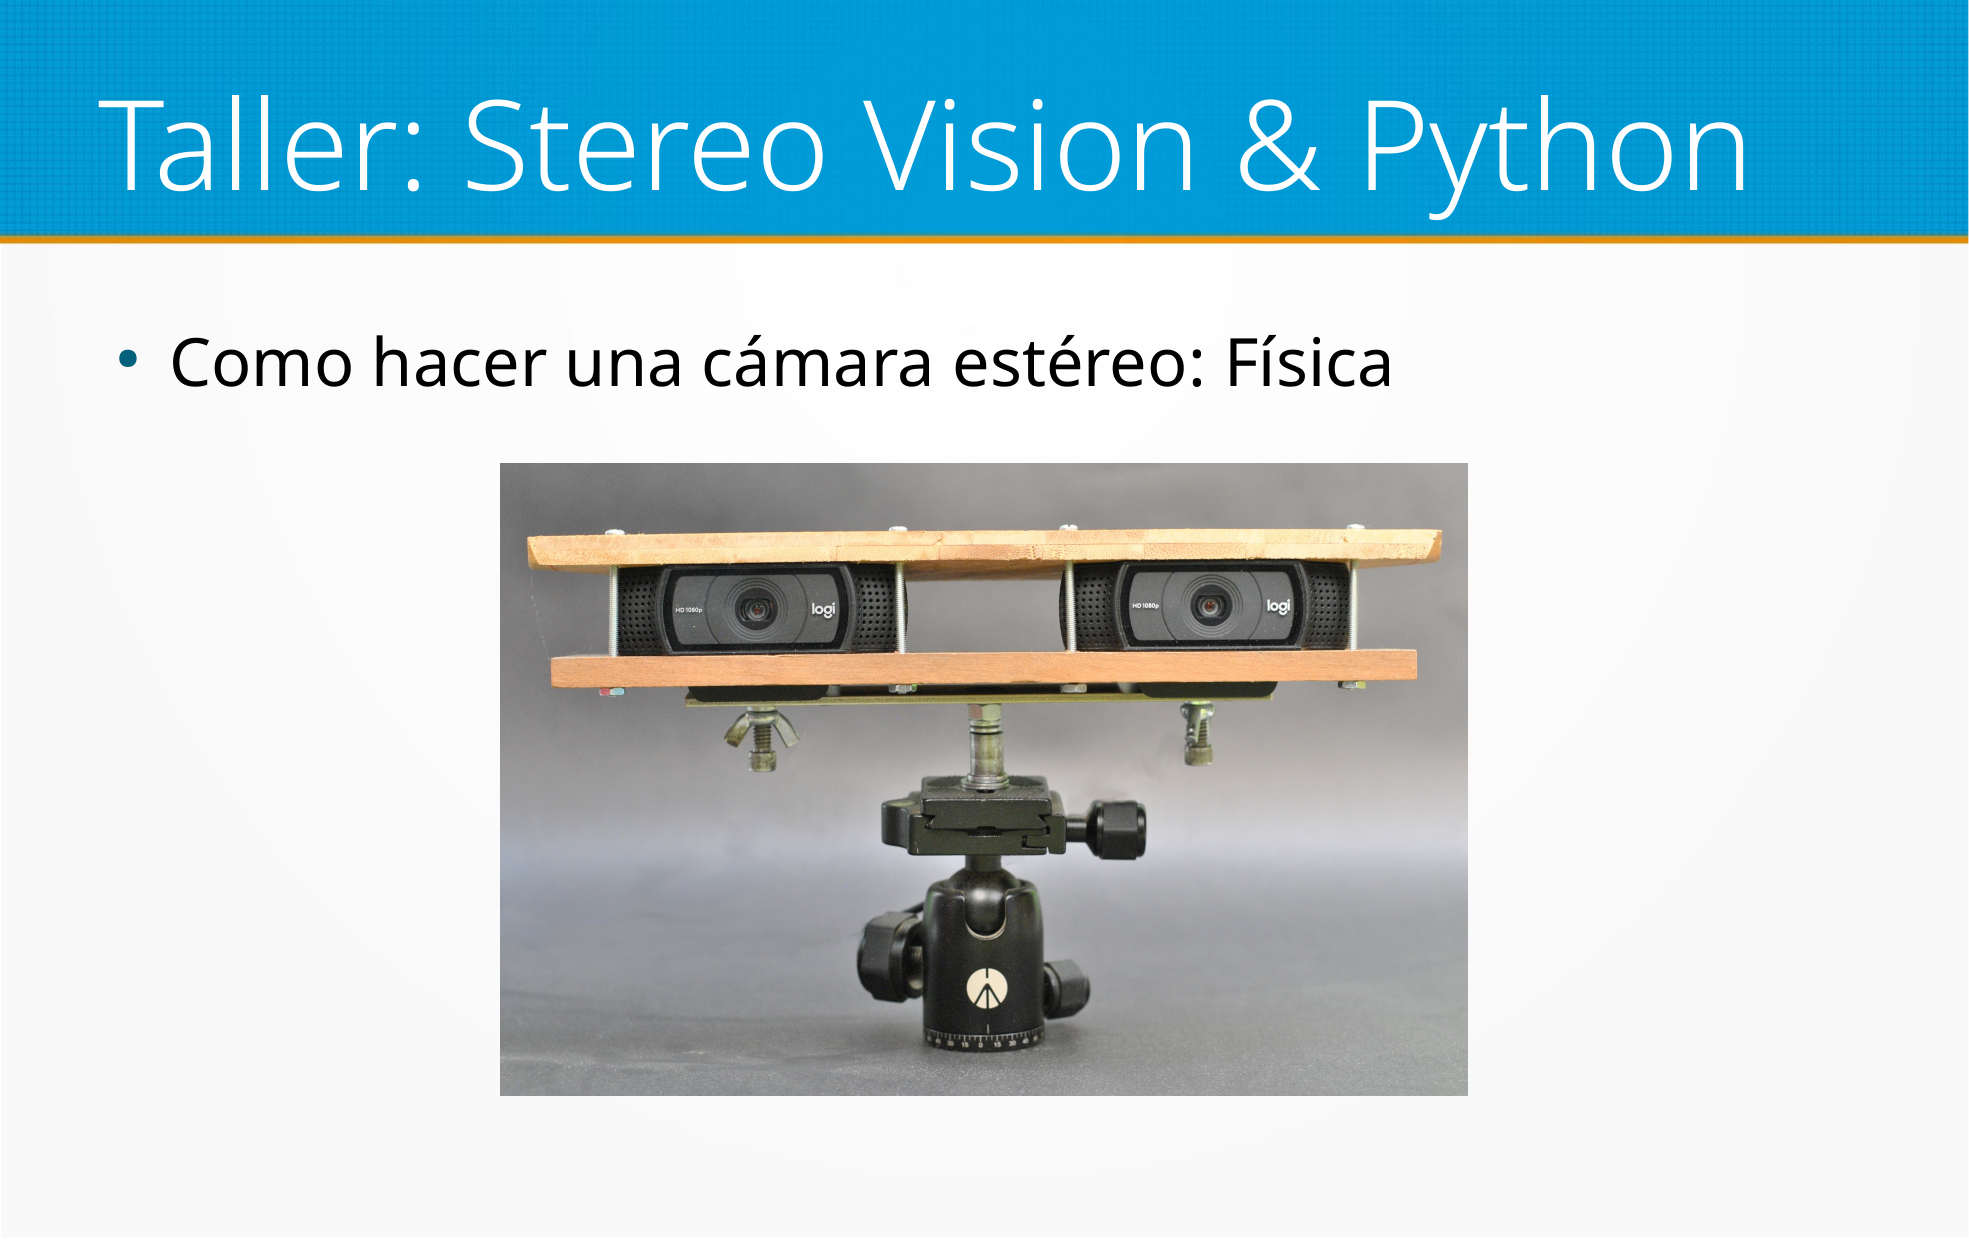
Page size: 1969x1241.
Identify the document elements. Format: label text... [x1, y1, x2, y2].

list Como hacer una cámara estéreo: Física [98, 315, 1861, 1081]
title Taller: Stereo Vision & Python [98, 19, 1870, 227]
picture [0, 233, 1969, 1241]
